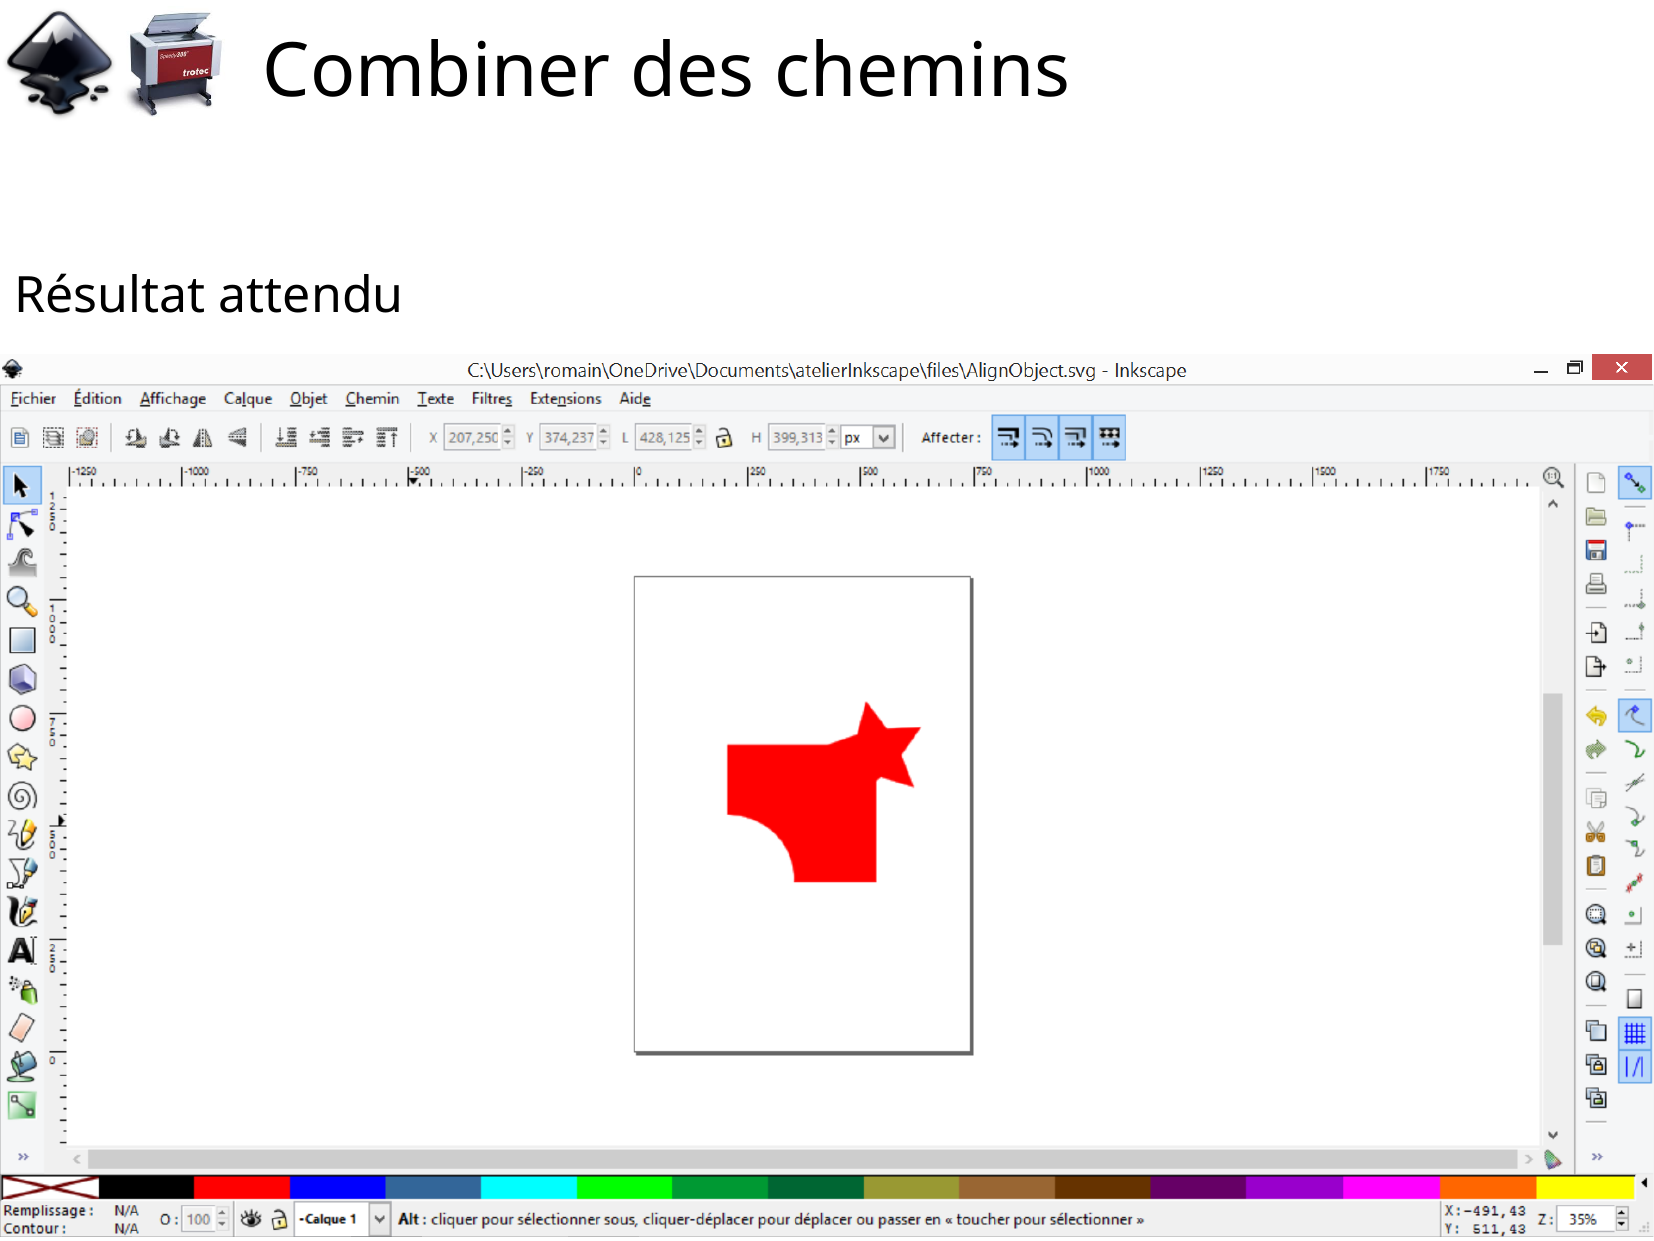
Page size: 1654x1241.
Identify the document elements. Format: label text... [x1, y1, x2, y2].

text_box Combiner des chemins [248, 9, 922, 120]
picture [0, 354, 1654, 1237]
picture [0, 5, 233, 125]
text_box Résultat attendu [0, 252, 603, 331]
